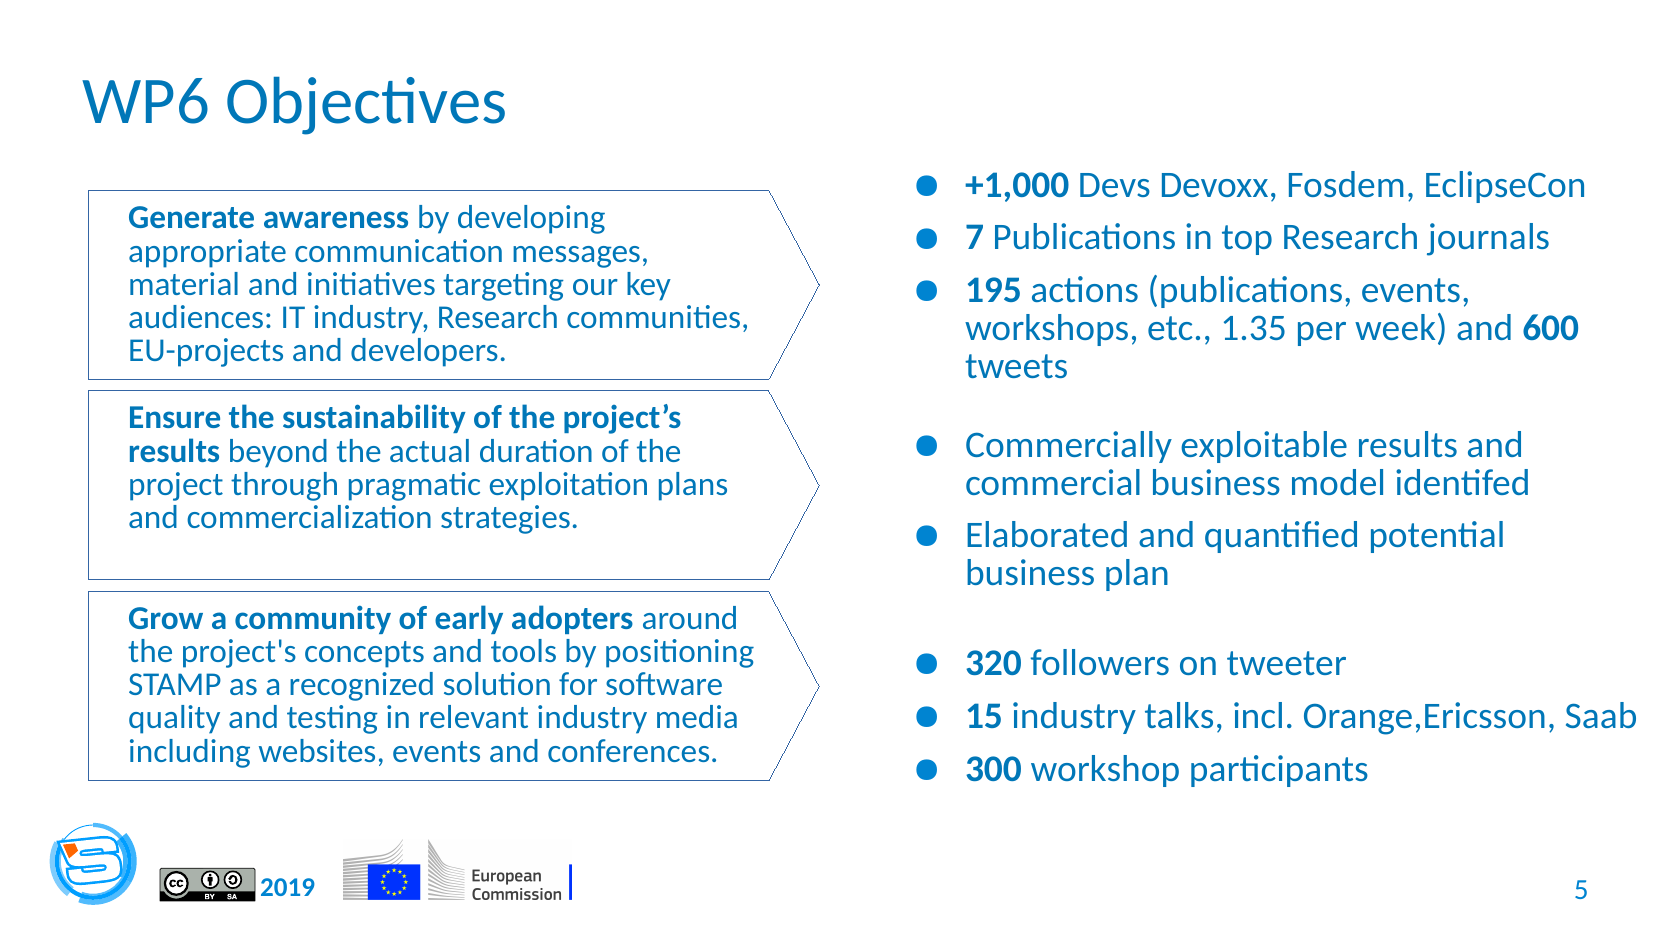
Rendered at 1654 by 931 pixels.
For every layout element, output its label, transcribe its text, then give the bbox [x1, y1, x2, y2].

list 320 followers on tweeter 15 industry talks, incl. Orange,Ericsson, Saab 300 workshop participants [897, 647, 1651, 826]
list +1,000 Devs Devoxx, Fosdem, EclipseCon 7 Publications in top Research journals 195 actions (publications, events, workshops, etc., 1.35 per week) and 600 tweets [897, 169, 1606, 388]
title WP6 Objectives [82, 73, 1563, 145]
list Commercially exploitable results and commercial business model identifed Elaborated and quantified potential business plan [897, 428, 1574, 603]
list Generate awareness by developing appropriate communication messages, material and initiatives targeting our key audiences: IT industry, Research communities, EU-projects and developers. Ensure the sustainability of the project’s results beyond the actual duration of the project through pragmatic exploitation plans and commercialization strategies. Grow a community of early adopters around the project's concepts and tools by positioning STAMP as a recognized solution for software quality and testing in relevant industry media including websites, events and conferences. [128, 391, 759, 579]
list Generate awareness by developing appropriate communication messages, material and initiatives targeting our key audiences: IT industry, Research communities, EU-projects and developers. Ensure the sustainability of the project’s results beyond the actual duration of the project through pragmatic exploitation plans and commercialization strategies. Grow a community of early adopters around the project's concepts and tools by positioning STAMP as a recognized solution for software quality and testing in relevant industry media including websites, events and conferences. [128, 592, 759, 771]
list Generate awareness by developing appropriate communication messages, material and initiatives targeting our key audiences: IT industry, Research communities, EU-projects and developers. Ensure the sustainability of the project’s results beyond the actual duration of the project through pragmatic exploitation plans and commercialization strategies. Grow a community of early adopters around the project's concepts and tools by positioning STAMP as a recognized solution for software quality and testing in relevant industry media including websites, events and conferences. [128, 203, 759, 379]
picture [343, 839, 572, 900]
